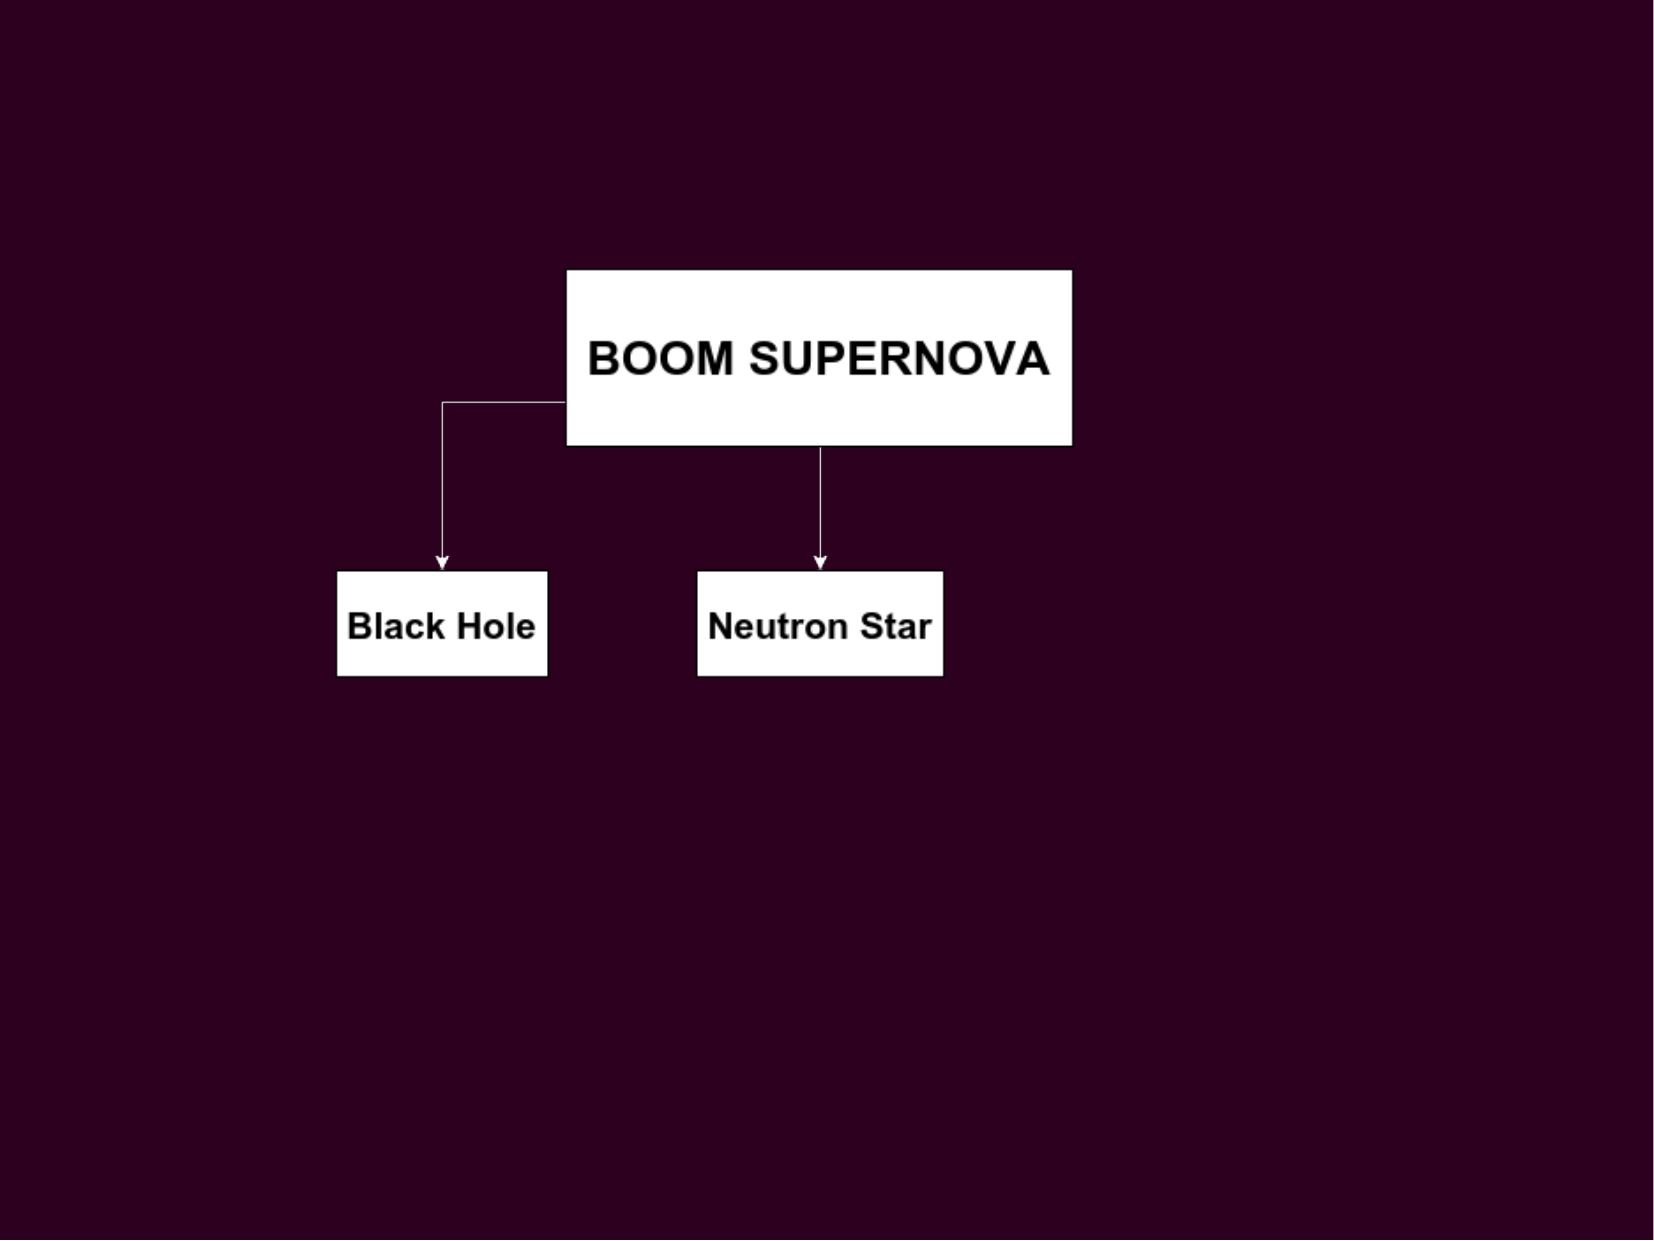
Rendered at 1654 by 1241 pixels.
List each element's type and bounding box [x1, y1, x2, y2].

picture [334, 267, 1076, 680]
